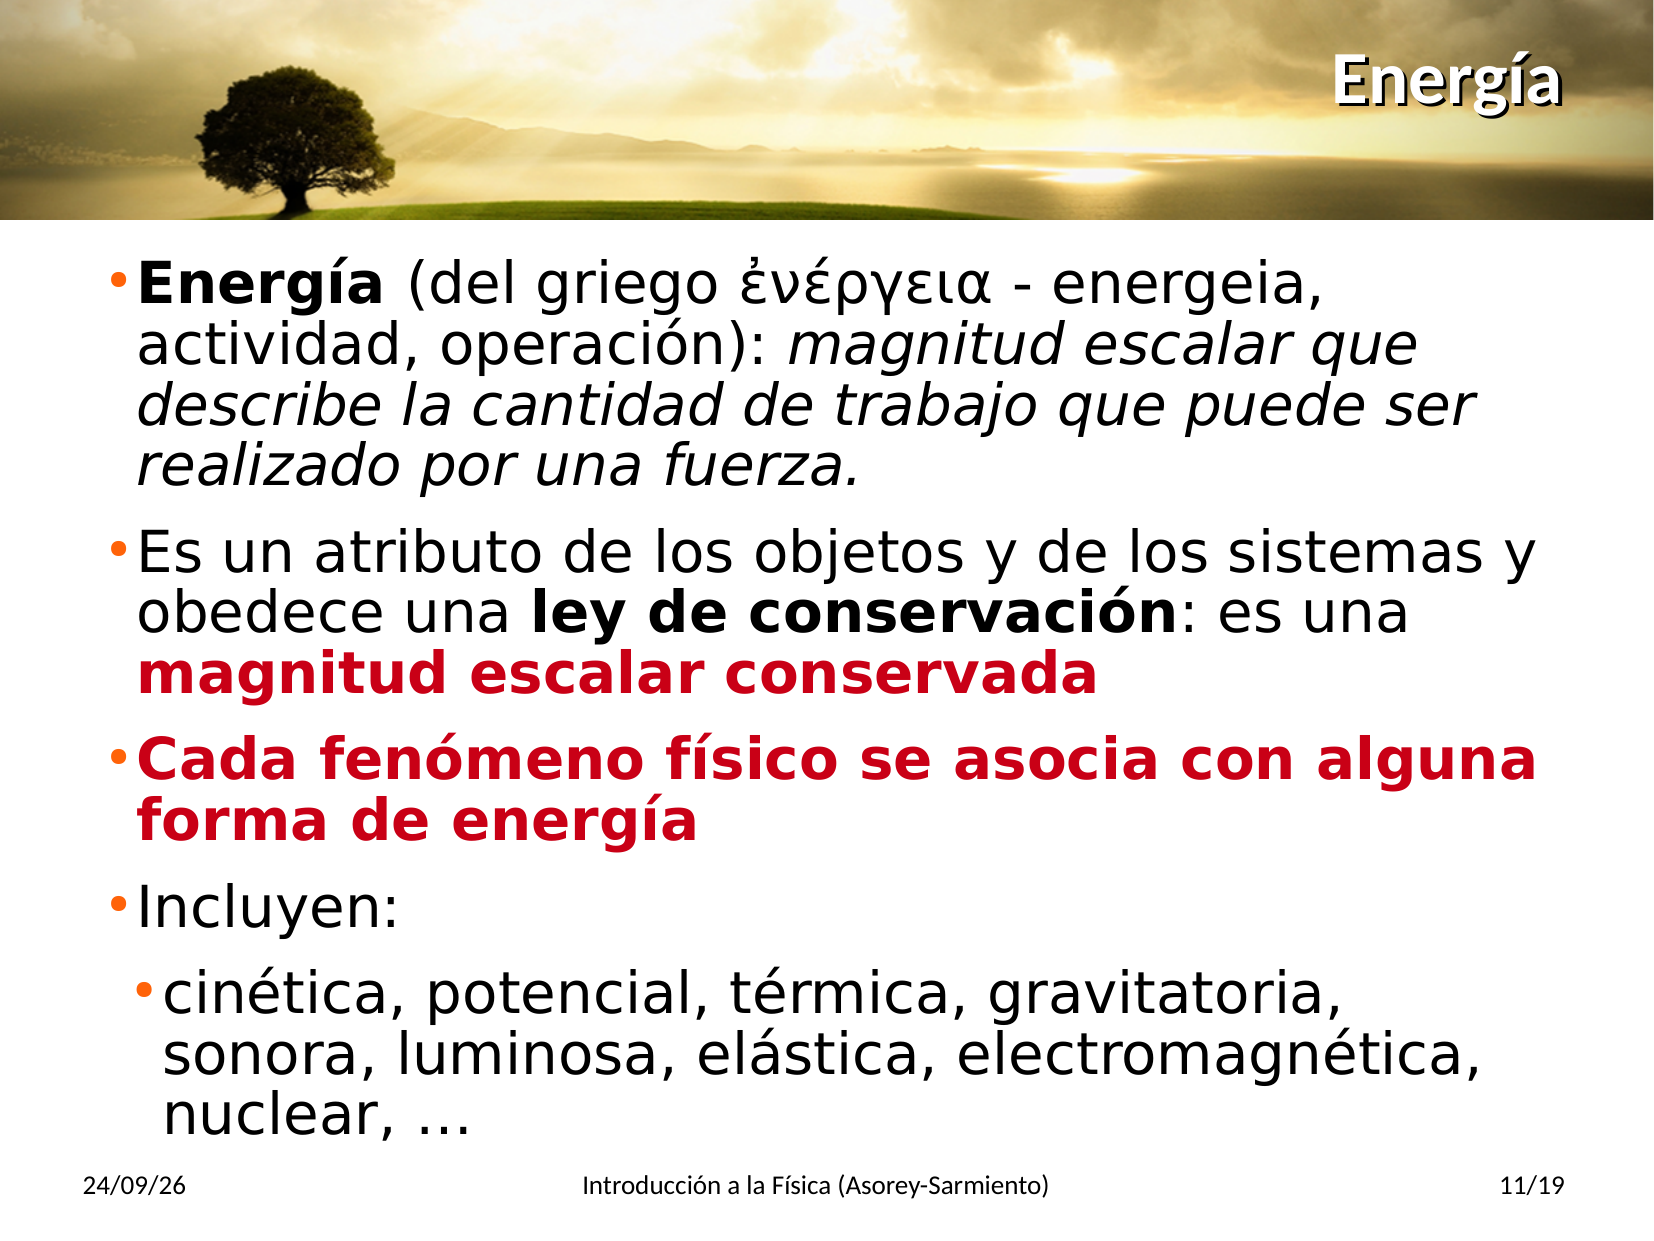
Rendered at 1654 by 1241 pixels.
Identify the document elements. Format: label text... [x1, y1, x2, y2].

title Energía [75, 19, 1564, 151]
list Energía (del griego ἐνέργεια - energeia, actividad, operación): magnitud escalar que describe la cantidad de trabajo que puede ser realizado por una fuerza. Es un atributo de los objetos y de los sistemas y obedece una ley de conservación: es una magnitud escalar conservada Cada fenómeno físico se asocia con alguna forma de energía Incluyen: cinética, potencial, térmica, gravitatoria, sonora, luminosa, elástica, electromagnética, nuclear, … [82, 255, 1571, 1156]
picture [0, 0, 1654, 220]
